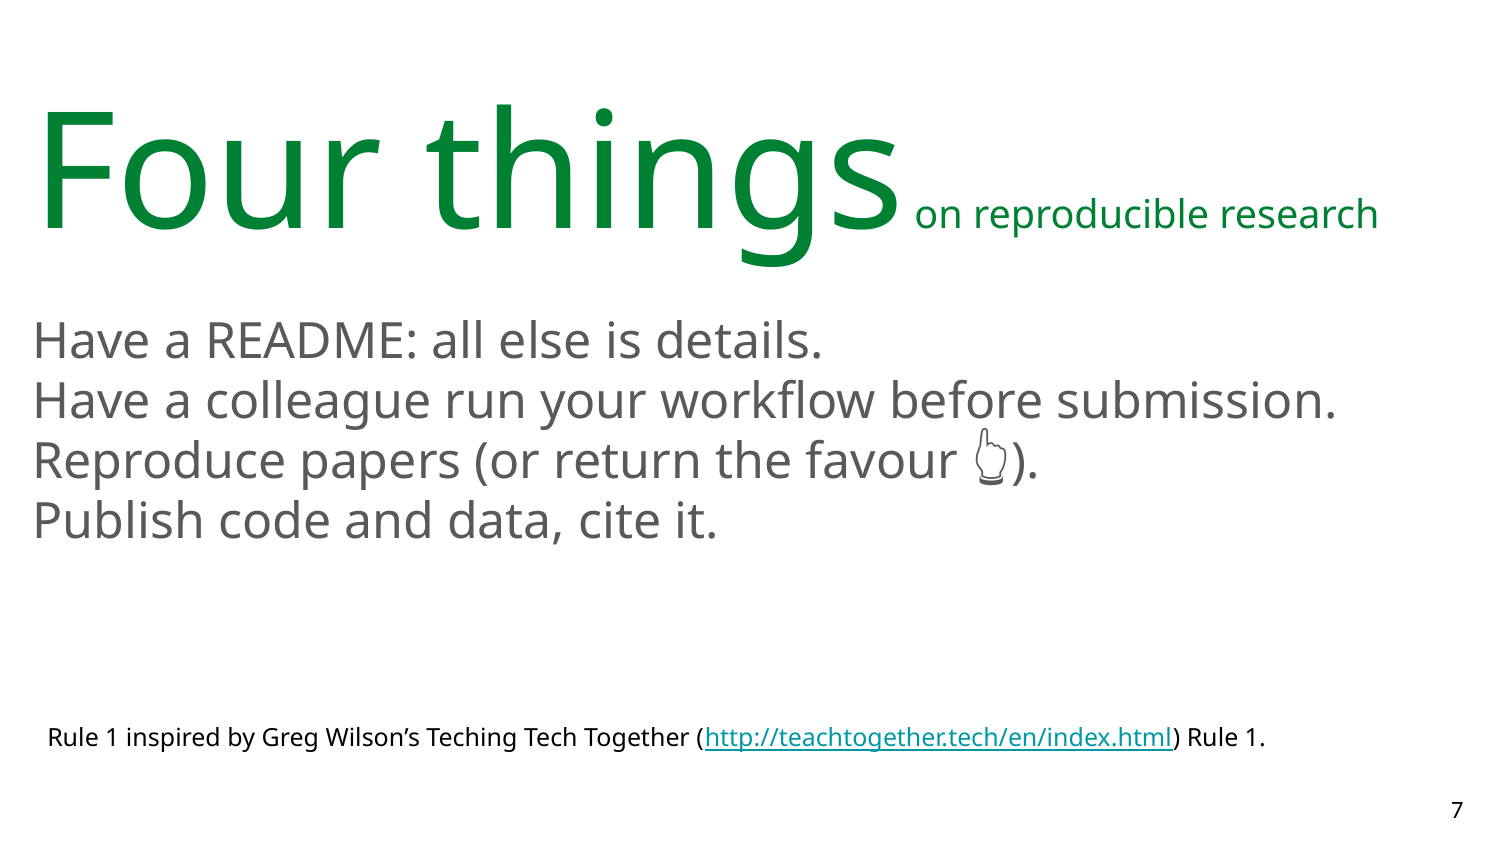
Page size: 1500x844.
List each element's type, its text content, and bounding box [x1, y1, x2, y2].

title Four things on reproducible research Have a README: all else is details. Have a colleague run your workflow before submission. Reproduce papers (or return the favour 👆). Publish code and data, cite it. [32, 66, 1470, 689]
slide_number <number> [1380, 779, 1470, 824]
text_box Rule 1 inspired by Greg Wilson’s Teching Tech Together (http://teachtogether.tech/en/index.html) Rule 1. [32, 706, 1428, 771]
